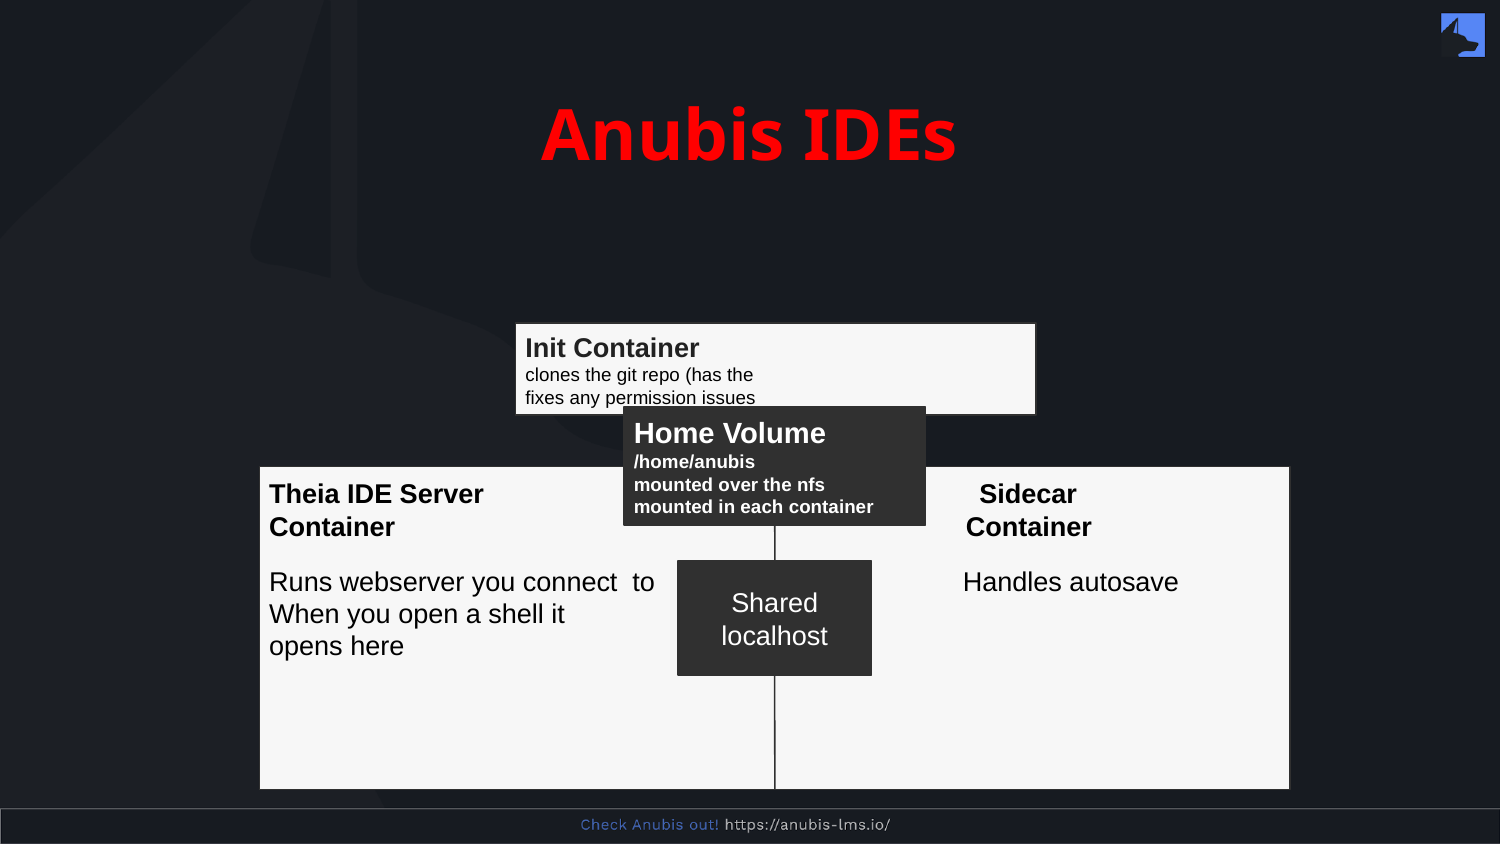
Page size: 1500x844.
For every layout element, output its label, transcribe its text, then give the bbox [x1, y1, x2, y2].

title Anubis IDEs [109, 38, 1391, 226]
text_box Shared localhost [678, 560, 872, 676]
text_box Theia IDE Server Sidecar Container Container Runs webserver you connect to Handles autosave When you open a shell it opens here [259, 466, 774, 790]
text_box Home Volume /home/anubis mounted over the nfs mounted in each container [624, 407, 926, 525]
text_box Theia IDE Server Sidecar Container Container Runs webserver you connect to Handles autosave When you open a shell it opens here [776, 466, 1290, 790]
text_box Init Container clones the git repo (has the fixes any permission issues [515, 323, 1036, 416]
picture [0, 0, 1500, 844]
